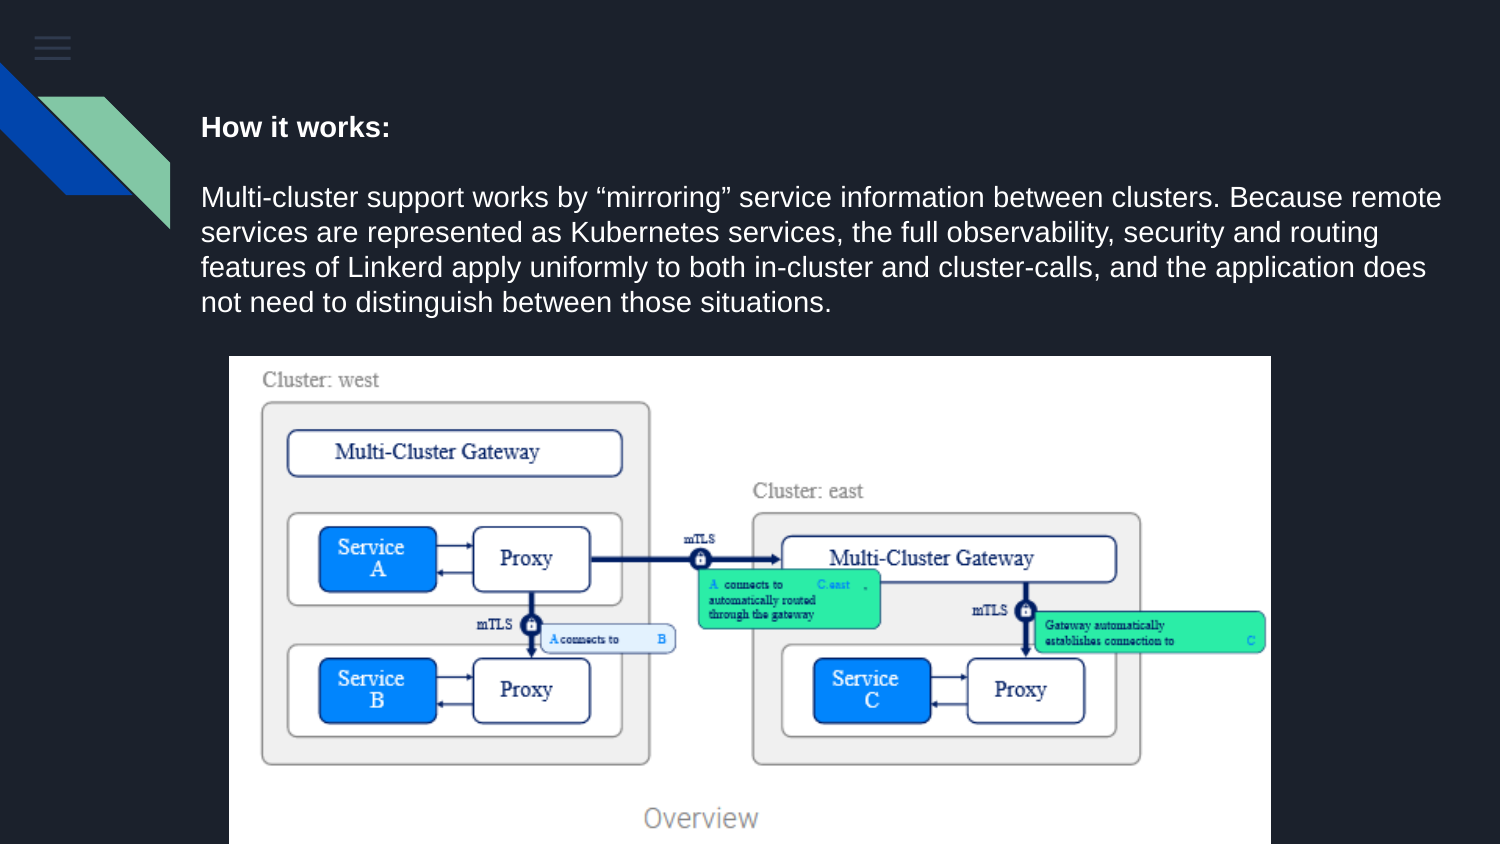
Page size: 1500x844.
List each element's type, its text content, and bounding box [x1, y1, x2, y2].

text_box How it works: Multi-cluster support works by “mirroring” service information between clusters. Because remote services are represented as Kubernetes services, the full observability, security and routing features of Linkerd apply uniformly to both in-cluster and cluster-calls, and the application does not need to distinguish between those situations. [185, 93, 1491, 334]
picture [229, 356, 1271, 844]
